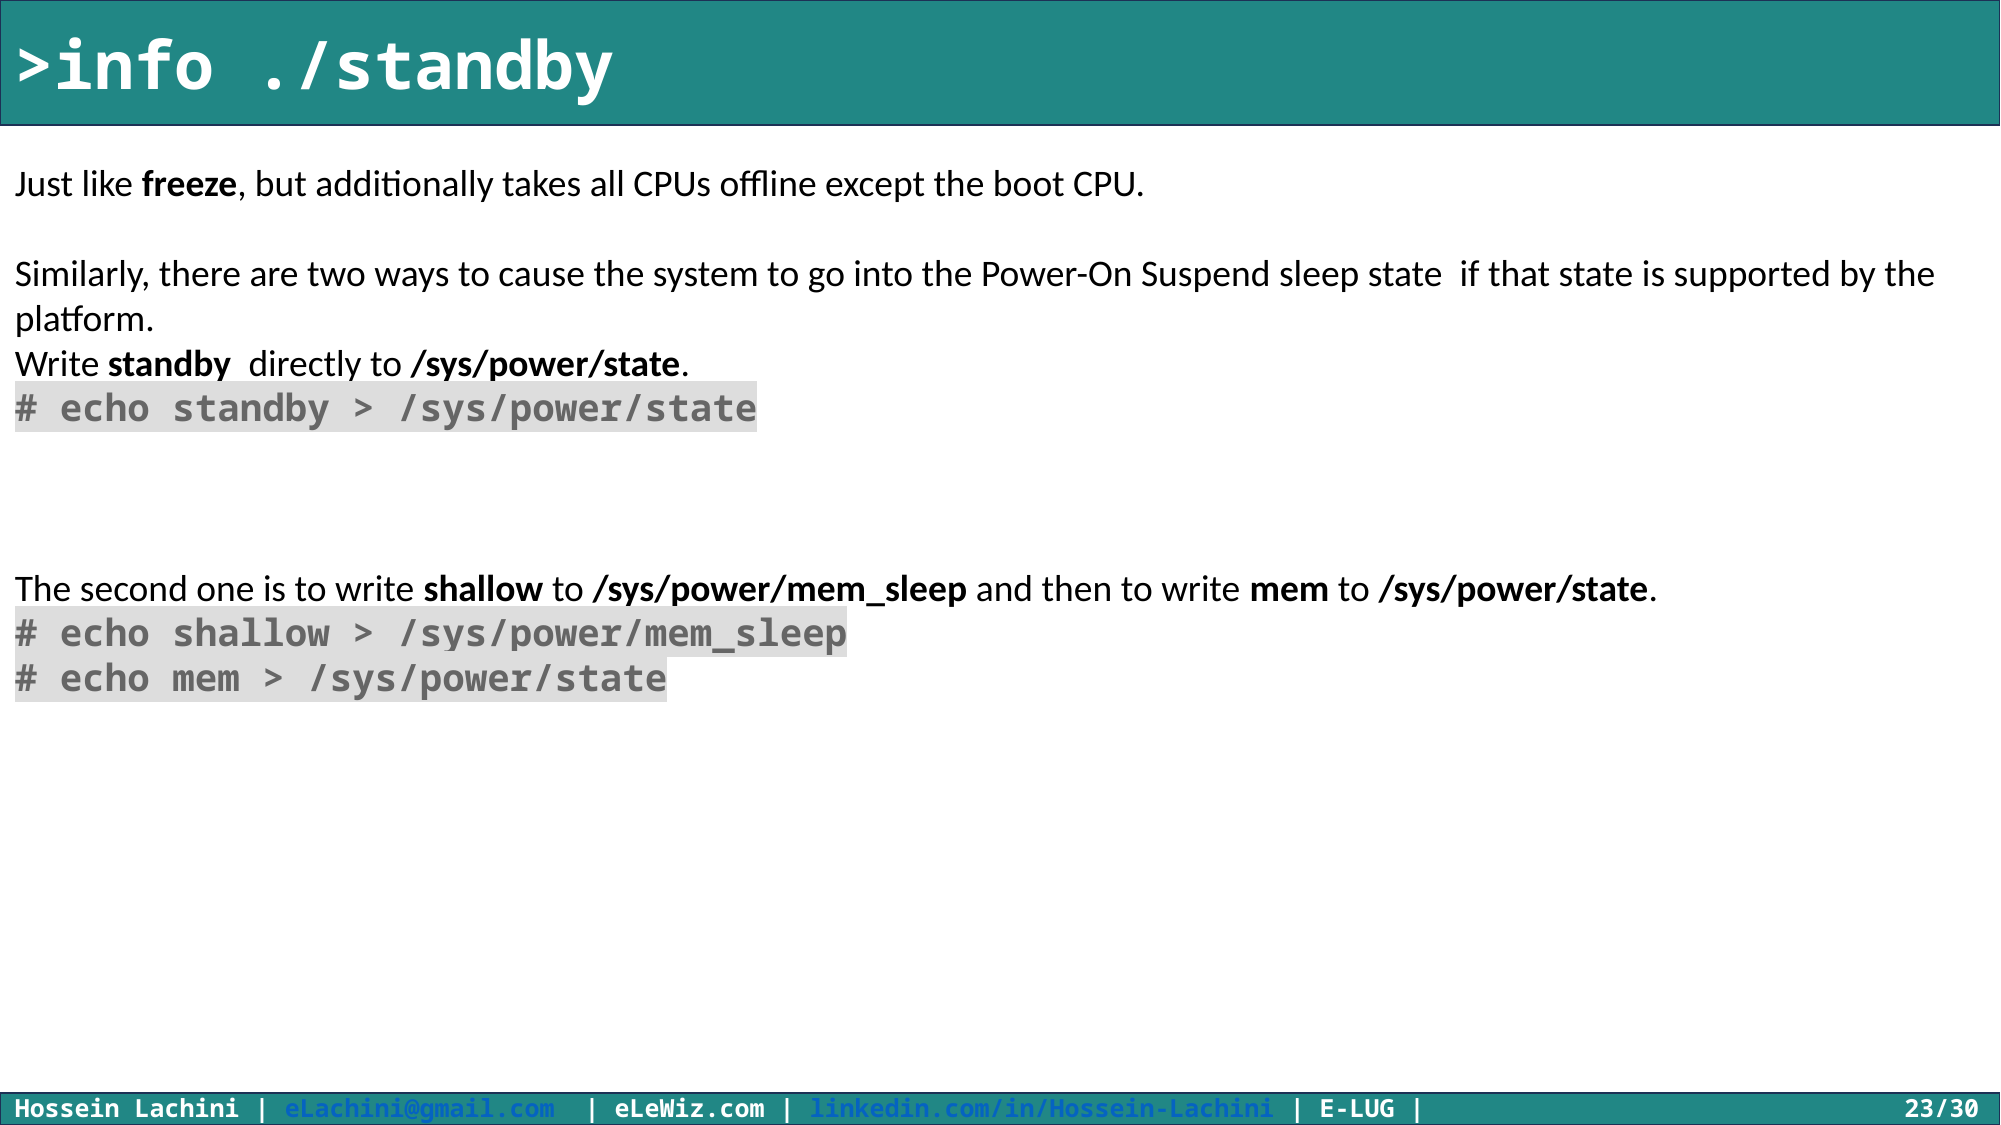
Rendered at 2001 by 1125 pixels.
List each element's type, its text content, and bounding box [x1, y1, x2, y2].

text_box >info ./standby [0, 0, 2000, 125]
text_box Just like freeze, but additionally takes all CPUs offline except the boot CPU. Similarly, there are two ways to cause the system to go into the Power-On Suspend sleep state if that state is supported by the platform. Write standby directly to /sys/power/state. # echo standby > /sys/power/state The second one is to write shallow to /sys/power/mem_sleep and then to write mem to /sys/power/state. # echo shallow > /sys/power/mem_sleep # echo mem > /sys/power/state [0, 151, 2000, 707]
text_box Hossein Lachini | eLachini@gmail.com | eLeWiz.com | linkedin.com/in/Hossein-Lachini | E-LUG | 23/30 [0, 1093, 2000, 1125]
